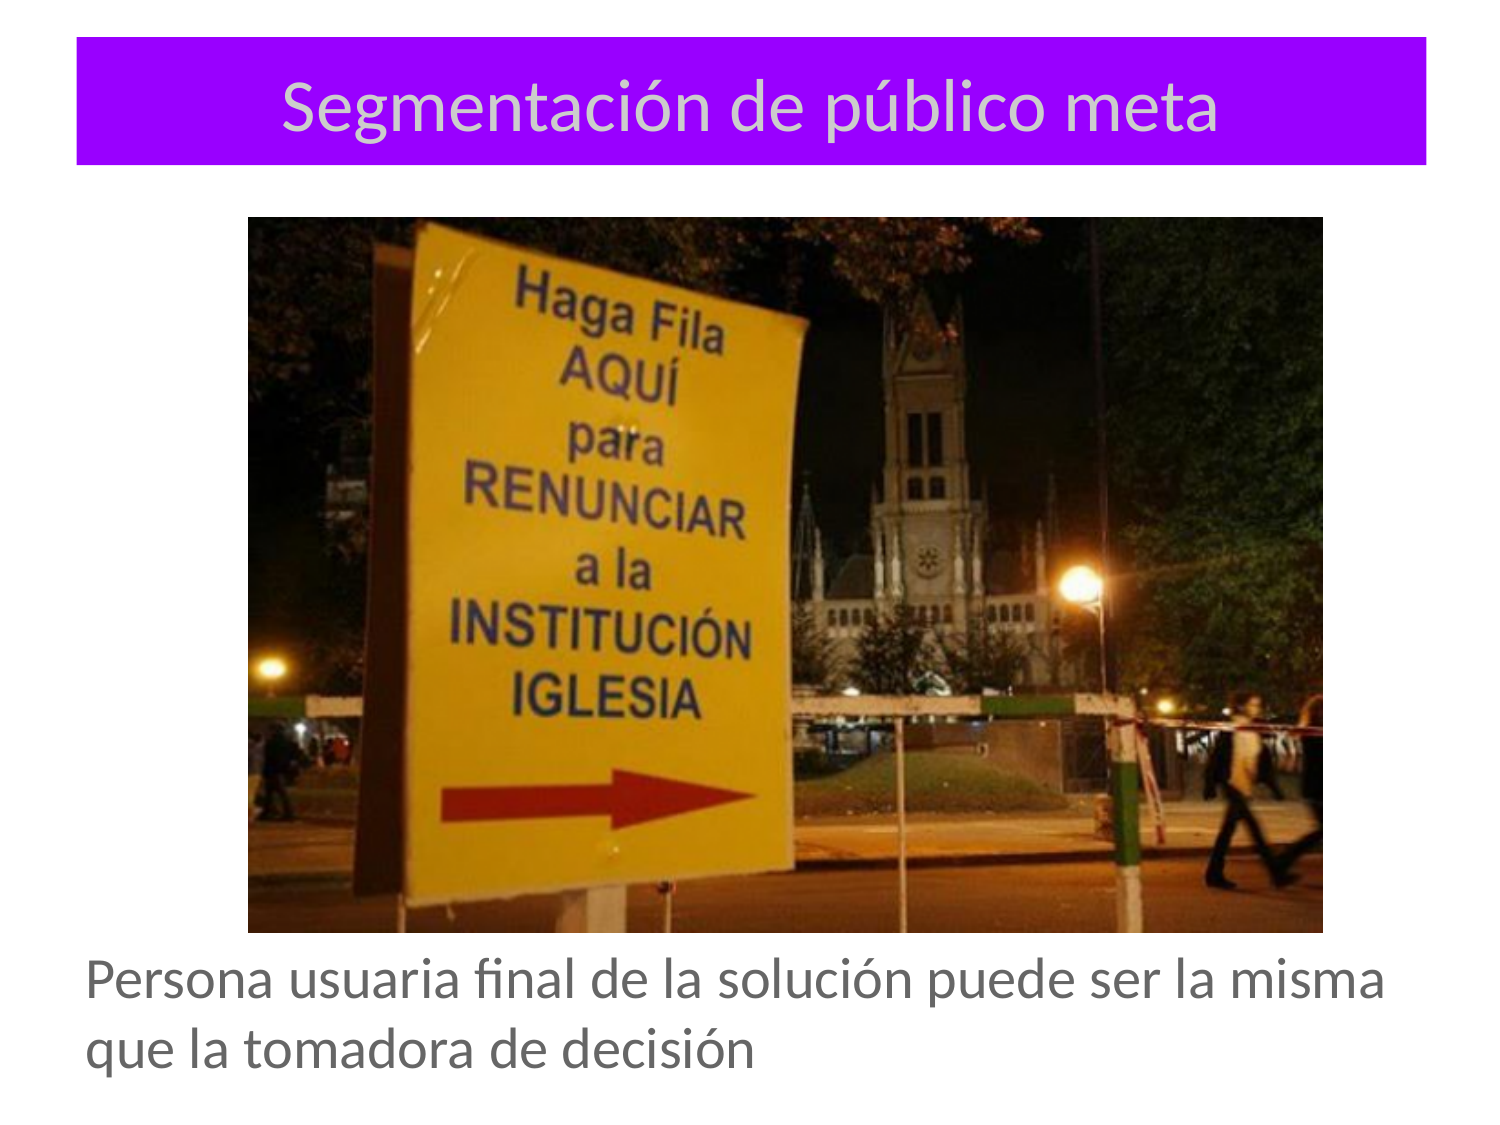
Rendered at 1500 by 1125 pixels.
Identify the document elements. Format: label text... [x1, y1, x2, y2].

text_box Persona usuaria final de la solución puede ser la misma que la tomadora de decisión [70, 933, 1453, 1099]
text_box Segmentación de público meta [76, 37, 1427, 166]
picture [248, 217, 1323, 934]
